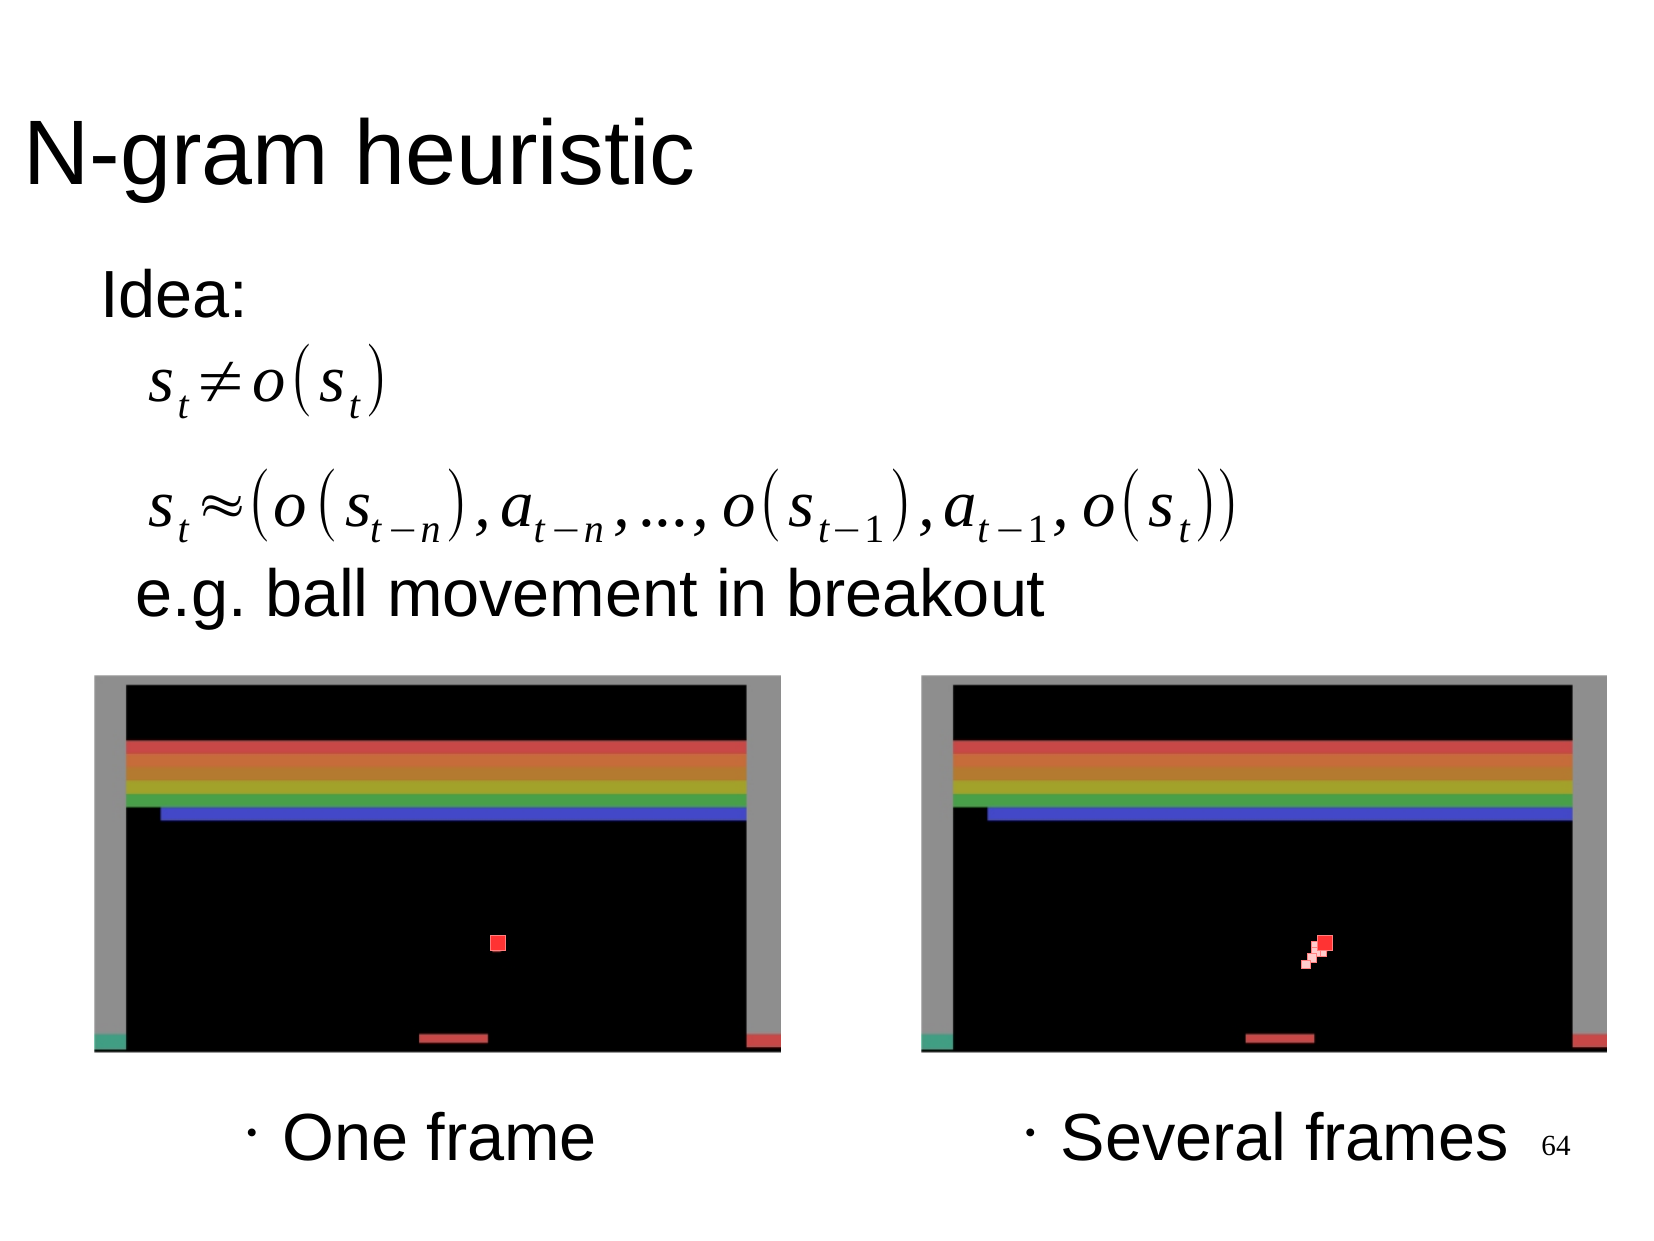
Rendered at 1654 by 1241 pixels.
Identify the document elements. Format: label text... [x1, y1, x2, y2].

picture [94, 675, 781, 1053]
chart [131, 463, 1256, 550]
text_box Idea: e.g. ball movement in breakout [64, 238, 1255, 649]
text_box [1301, 935, 1333, 969]
text_box [490, 935, 506, 951]
text_box Several frames [837, 1099, 1654, 1175]
chart [131, 339, 403, 426]
picture [921, 675, 1607, 1053]
text_box One frame [10, 1099, 837, 1175]
title N-gram heuristic [23, 49, 1512, 257]
